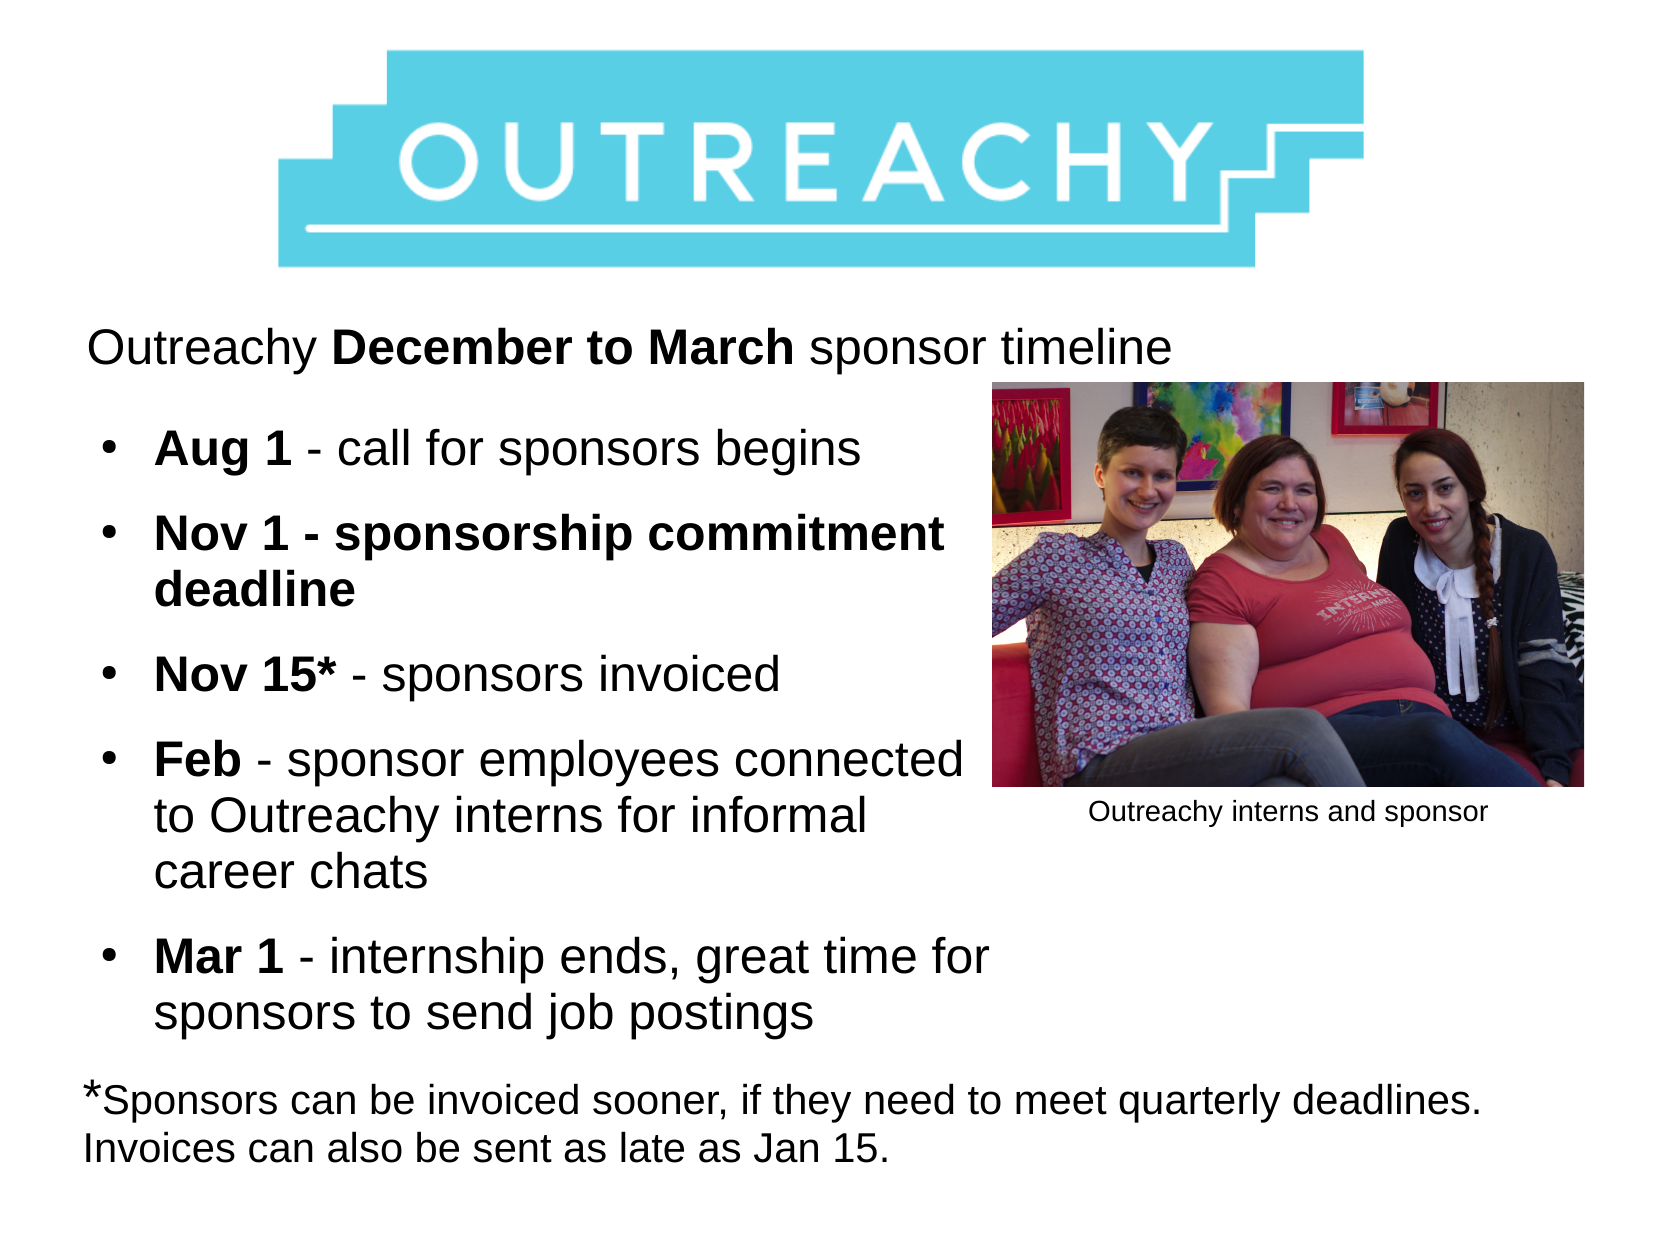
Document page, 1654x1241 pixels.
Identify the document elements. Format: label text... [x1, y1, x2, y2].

picture [992, 382, 1585, 787]
picture [207, 30, 1448, 285]
text_box Outreachy interns and sponsor [987, 787, 1591, 848]
list Aug 1 - call for sponsors begins Nov 1 - sponsorship commitment deadline Nov 15* - sponsors invoiced Feb - sponsor employees connected to Outreachy interns for informal career chats Mar 1 - internship ends, great time for sponsors to send job postings *Sponsors can be invoiced sooner, if they need to meet quarterly deadlines. Invoices can also be sent as late as Jan 15. [82, 420, 1576, 1201]
text_box Outreachy December to March sponsor timeline [71, 311, 1617, 383]
